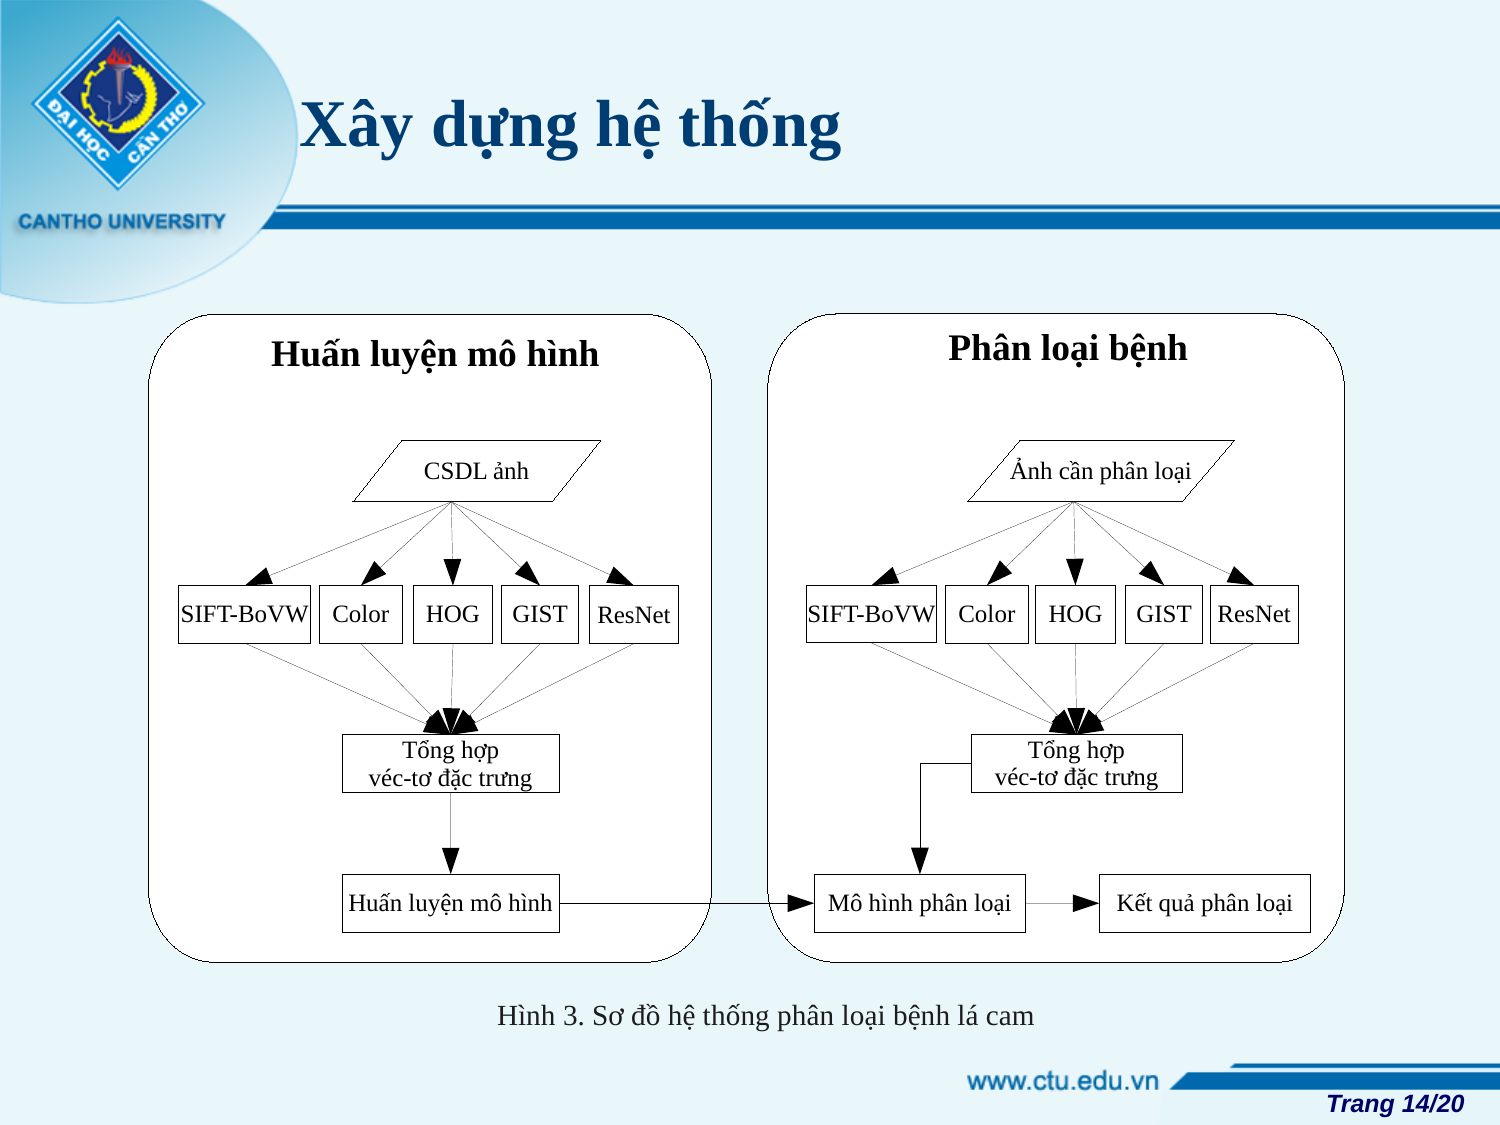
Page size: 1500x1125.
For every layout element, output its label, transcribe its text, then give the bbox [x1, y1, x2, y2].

text_box Tổng hợp véc-tơ đặc trưng [342, 734, 560, 793]
text_box Color [945, 585, 1029, 644]
text_box [363, 504, 452, 725]
text_box [452, 504, 538, 717]
text_box [1074, 503, 1162, 723]
title Xây dựng hệ thống [299, 46, 1462, 202]
text_box GIST [501, 585, 579, 644]
text_box GIST [1125, 585, 1203, 644]
text_box CSDL ảnh [352, 440, 601, 502]
text_box Phân loại bệnh [882, 317, 1254, 379]
text_box [456, 505, 630, 721]
text_box Trang 14/20 [1311, 1080, 1497, 1125]
text_box Tổng hợp véc-tơ đặc trưng [971, 734, 1183, 793]
text_box Ảnh cần phân loại [967, 440, 1235, 502]
text_box ResNet [1210, 585, 1299, 644]
text_box Kết quả phân loại [1099, 874, 1311, 933]
text_box SIFT-BoVW [178, 585, 311, 644]
picture [0, 0, 1500, 1125]
text_box HOG [413, 585, 493, 644]
text_box [875, 505, 1068, 722]
text_box [1079, 505, 1250, 721]
text_box Huấn luyện mô hình [233, 323, 638, 385]
text_box ResNet [589, 585, 679, 644]
text_box [767, 313, 1345, 963]
text_box HOG [1035, 585, 1116, 644]
text_box SIFT-BoVW [806, 585, 937, 643]
text_box [148, 314, 712, 963]
text_box [250, 505, 446, 722]
text_box Color [319, 585, 403, 644]
text_box [989, 504, 1076, 721]
text_box Mô hình phân loại [814, 874, 1026, 933]
list Hình 3. Sơ đồ hệ thống phân loại bệnh lá cam [300, 999, 1161, 1032]
text_box Huấn luyện mô hình [342, 874, 560, 933]
